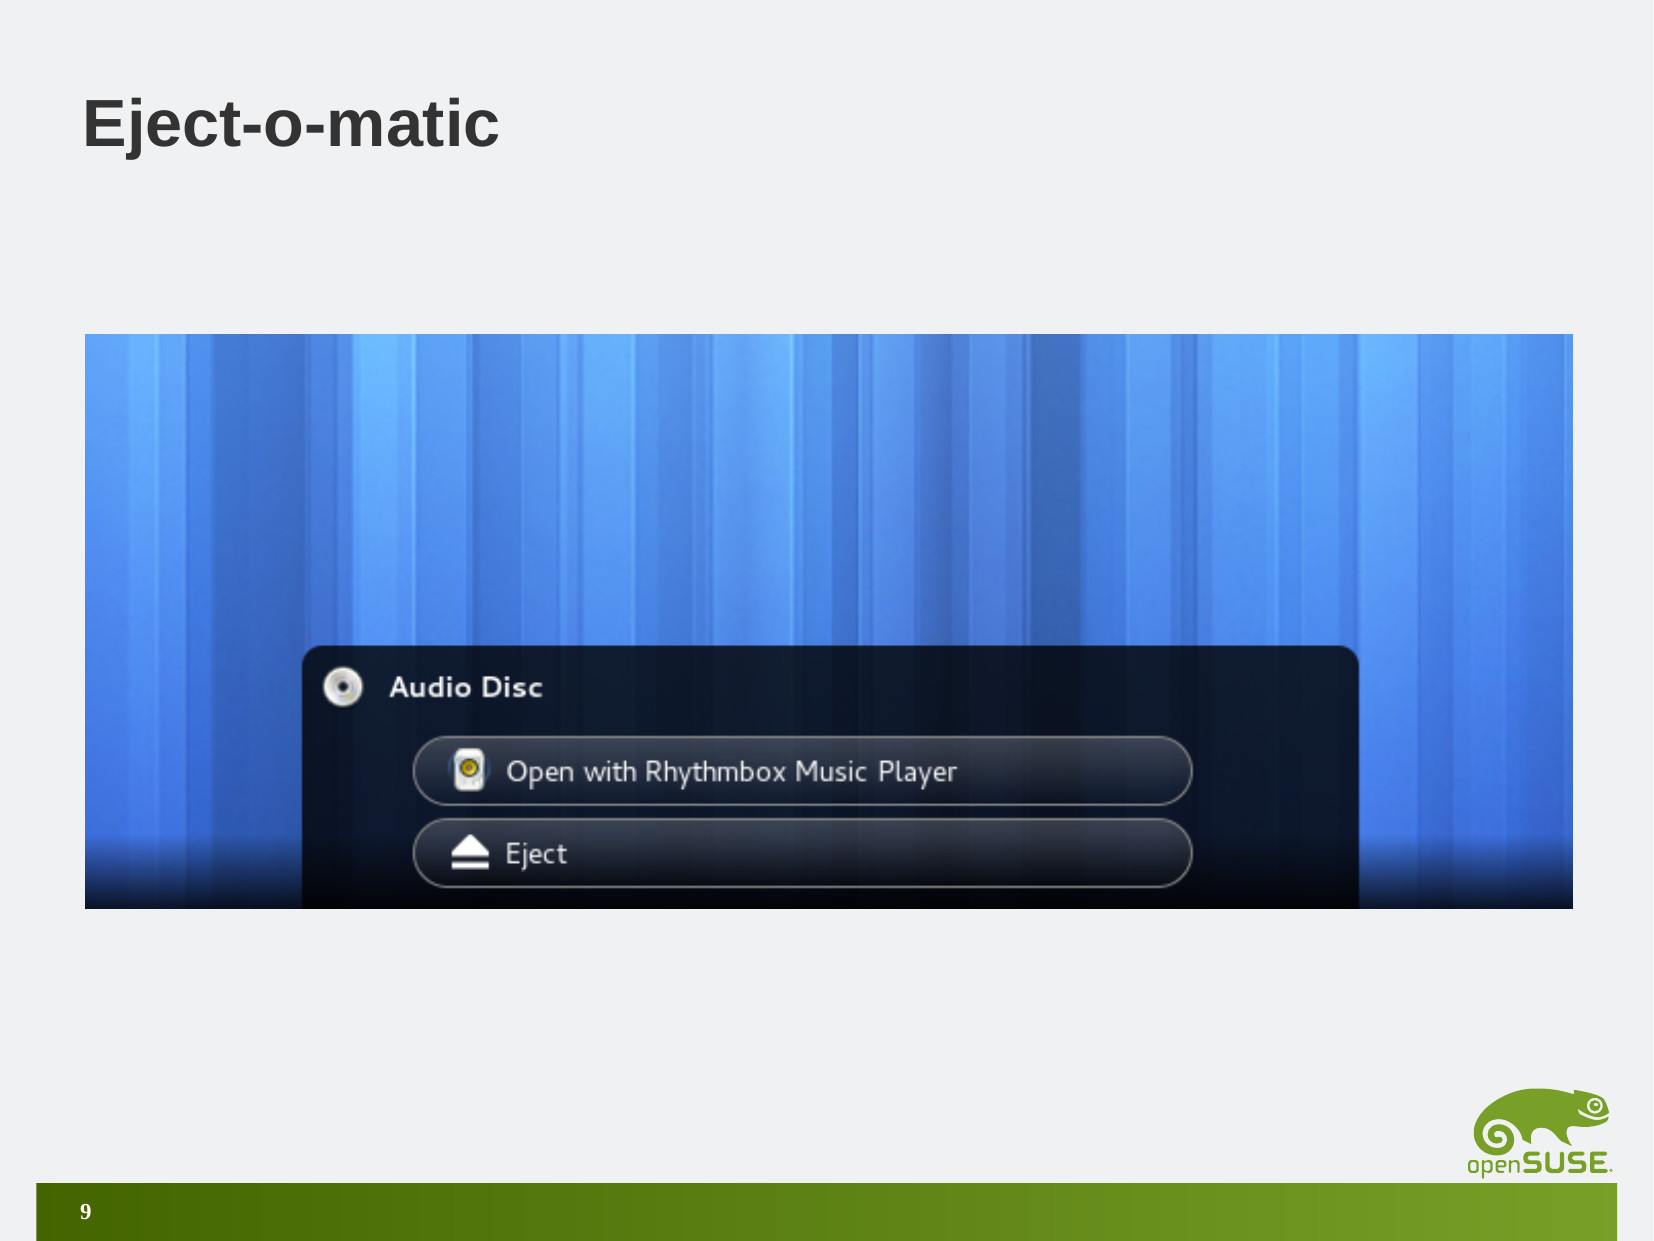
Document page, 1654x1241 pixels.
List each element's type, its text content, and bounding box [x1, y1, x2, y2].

picture [0, 0, 1654, 1241]
title Eject-o-matic [82, 49, 1571, 198]
